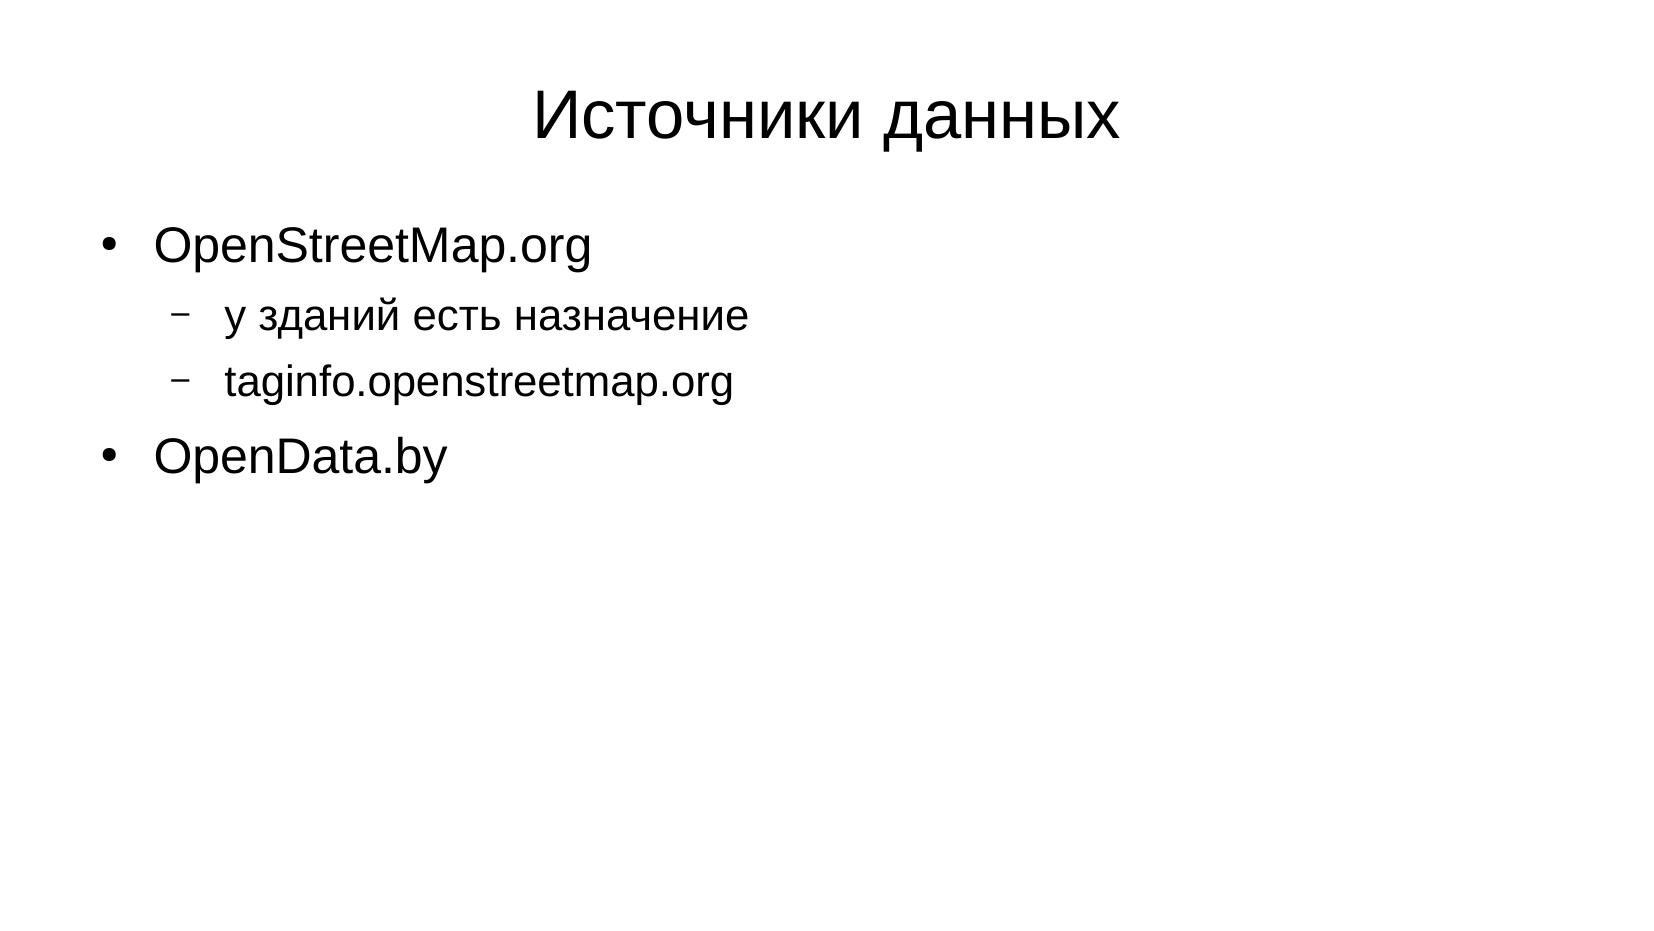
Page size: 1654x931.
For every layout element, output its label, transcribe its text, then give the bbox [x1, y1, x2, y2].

title Источники данных [82, 36, 1571, 193]
list OpenStreetMap.org у зданий есть назначение taginfo.openstreetmap.org OpenData.by [82, 217, 1571, 757]
